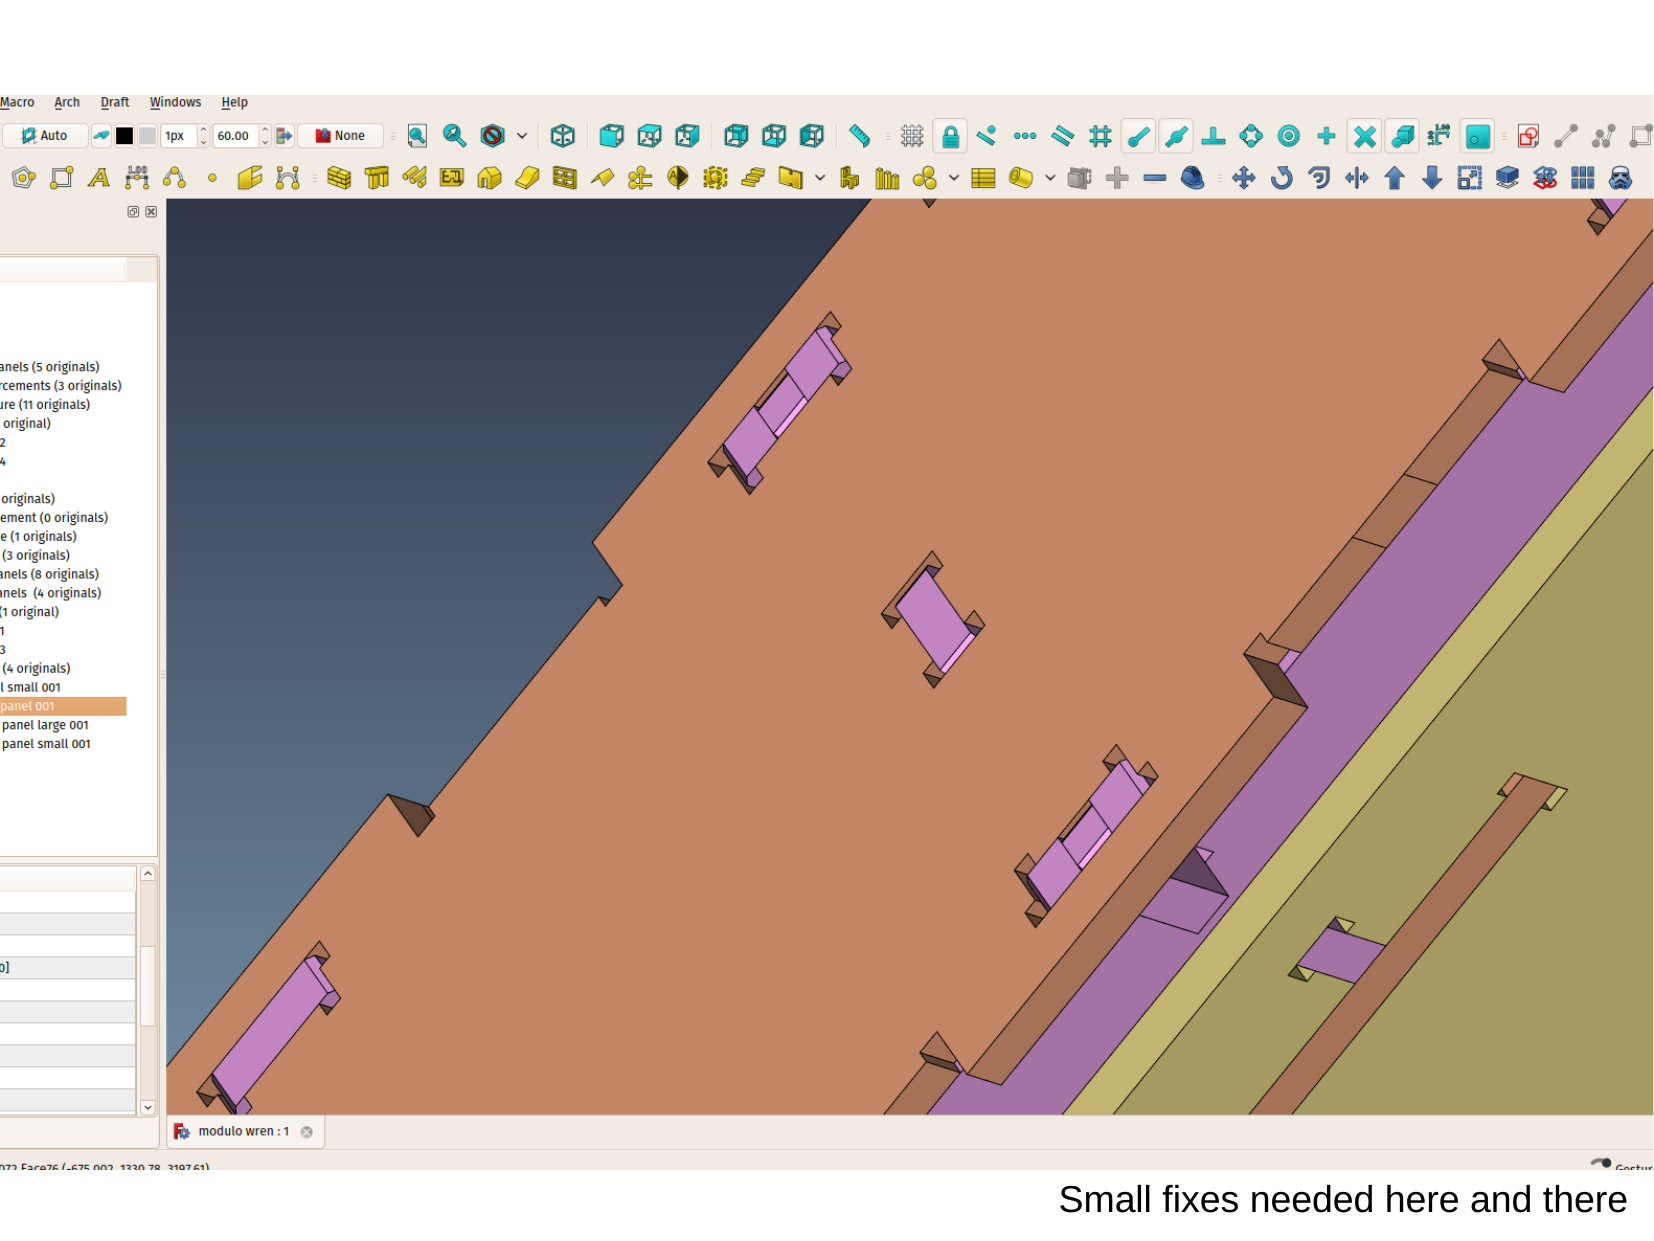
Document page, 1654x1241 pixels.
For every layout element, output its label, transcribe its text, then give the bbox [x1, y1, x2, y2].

text_box Small fixes needed here and there [862, 1171, 1643, 1229]
picture [0, 95, 1654, 1170]
